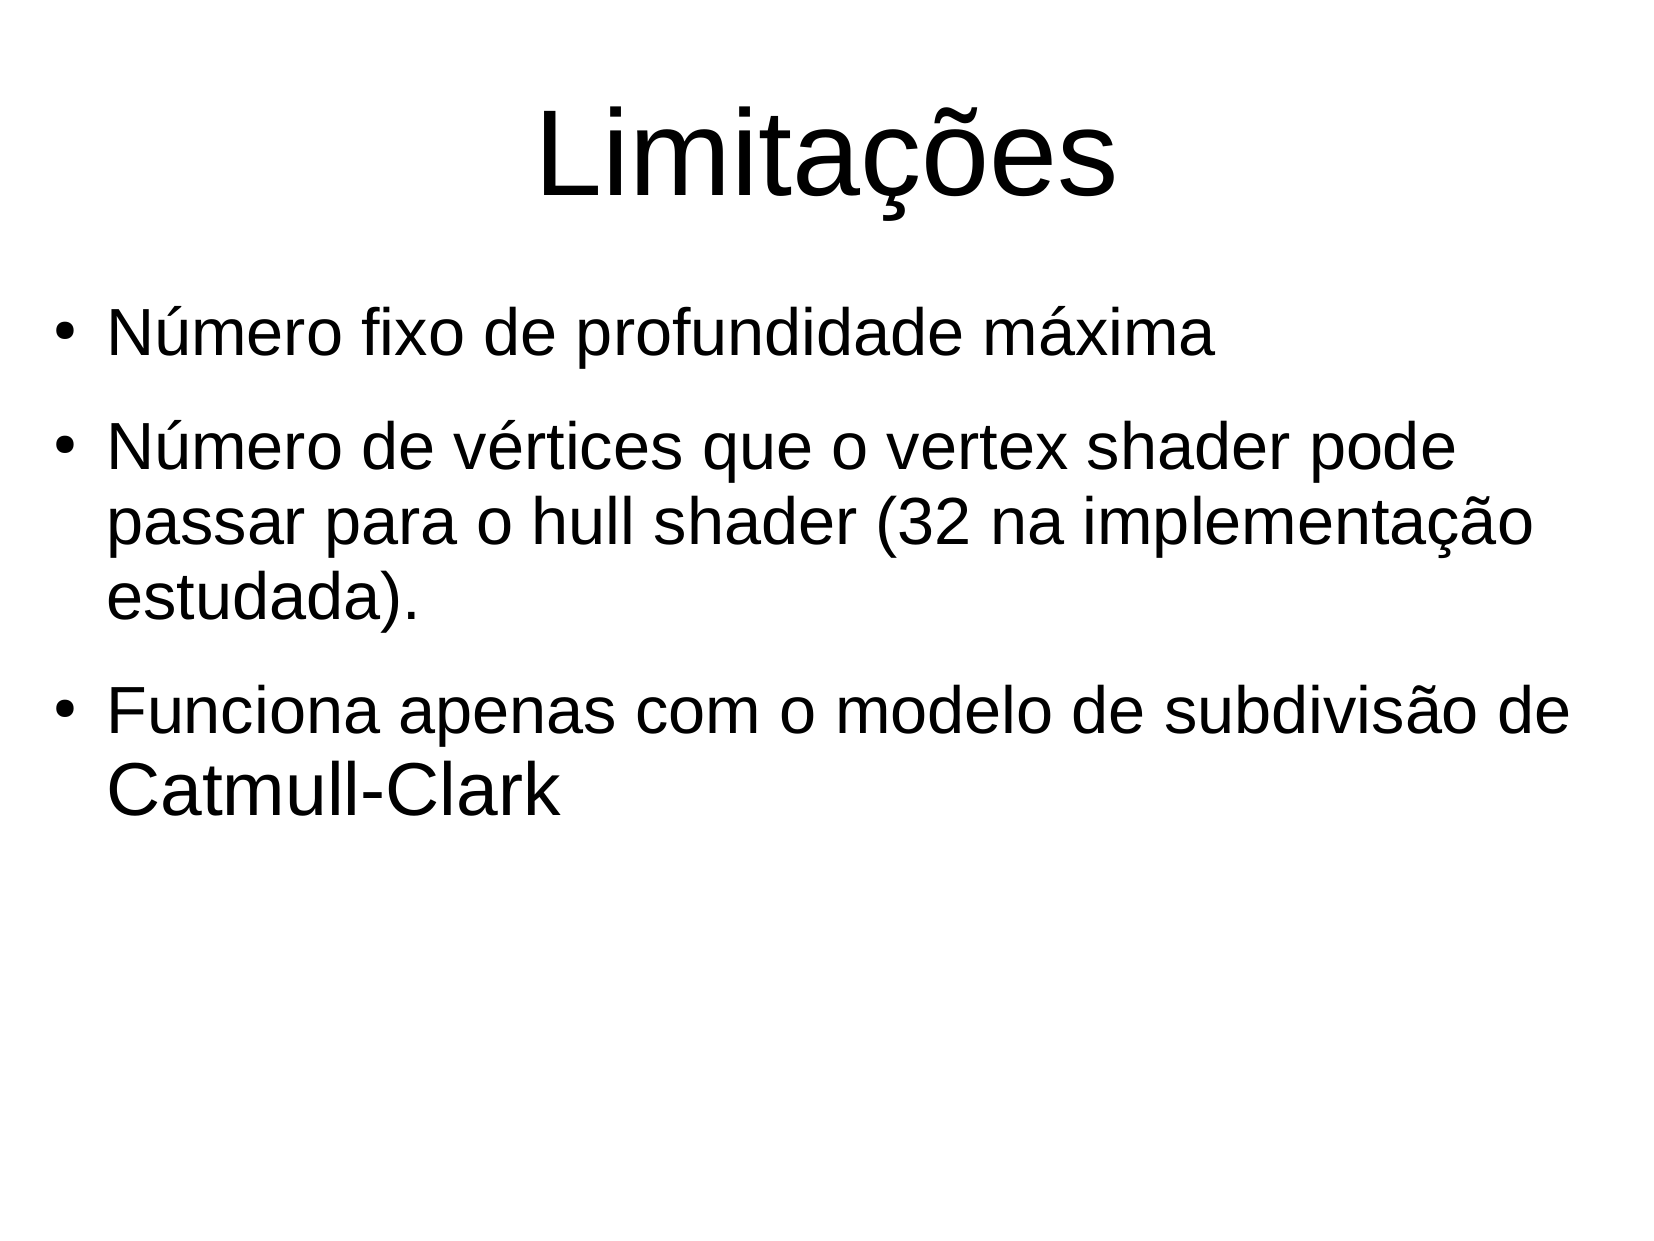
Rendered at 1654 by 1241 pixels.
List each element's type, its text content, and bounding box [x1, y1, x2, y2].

list Número fixo de profundidade máxima Número de vértices que o vertex shader pode passar para o hull shader (32 na implementação estudada). Funciona apenas com o modelo de subdivisão de Catmull-Clark [35, 295, 1607, 1087]
title Limitações [82, 49, 1571, 257]
